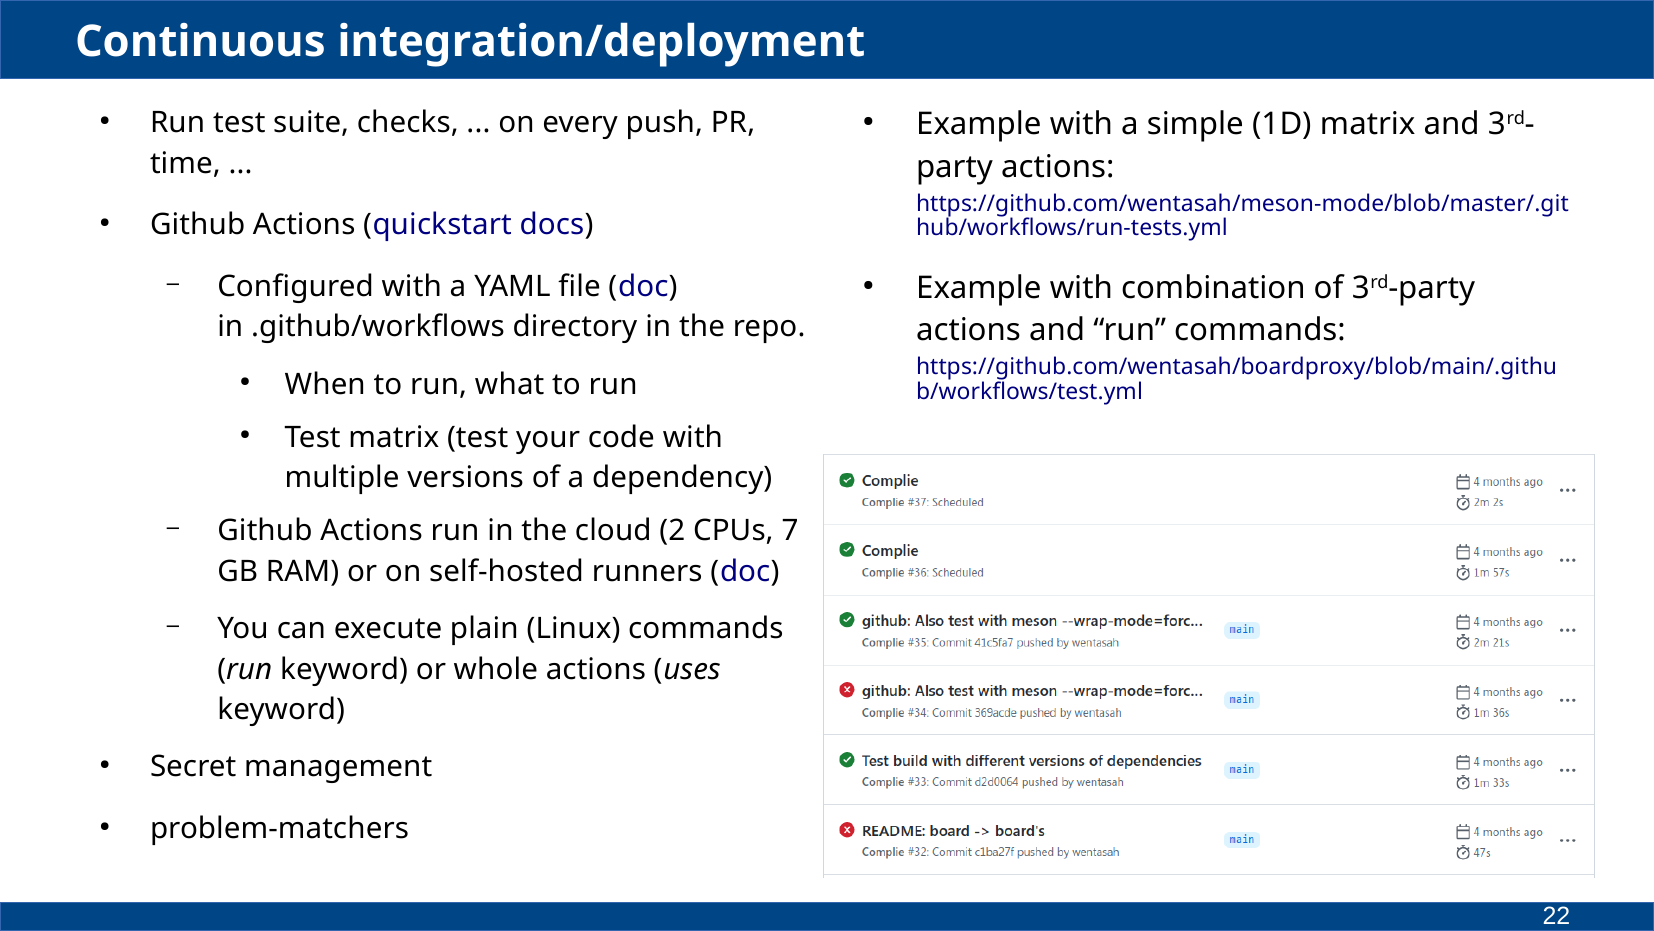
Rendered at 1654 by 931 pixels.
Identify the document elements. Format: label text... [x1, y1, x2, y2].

picture [808, 454, 1609, 878]
title Continuous integration/deployment [75, 0, 1654, 79]
list Example with a simple (1D) matrix and 3rd-party actions: https://github.com/wentasah/meson-mode/blob/master/.github/workflows/run-tests.yml Example with combination of 3rd-party actions and “run” commands: https://github.com/wentasah/boardproxy/blob/main/.github/workflows/test.yml [845, 101, 1572, 454]
list Run test suite, checks, ... on every push, PR, time, ... Github Actions (quickstart docs) Configured with a YAML file (doc) in .github/workflows directory in the repo. When to run, what to run Test matrix (test your code with multiple versions of a dependency) Github Actions run in the cloud (2 CPUs, 7 GB RAM) or on self-hosted runners (doc) You can execute plain (Linux) commands (run keyword) or whole actions (uses keyword) Secret management problem-matchers [82, 101, 809, 878]
